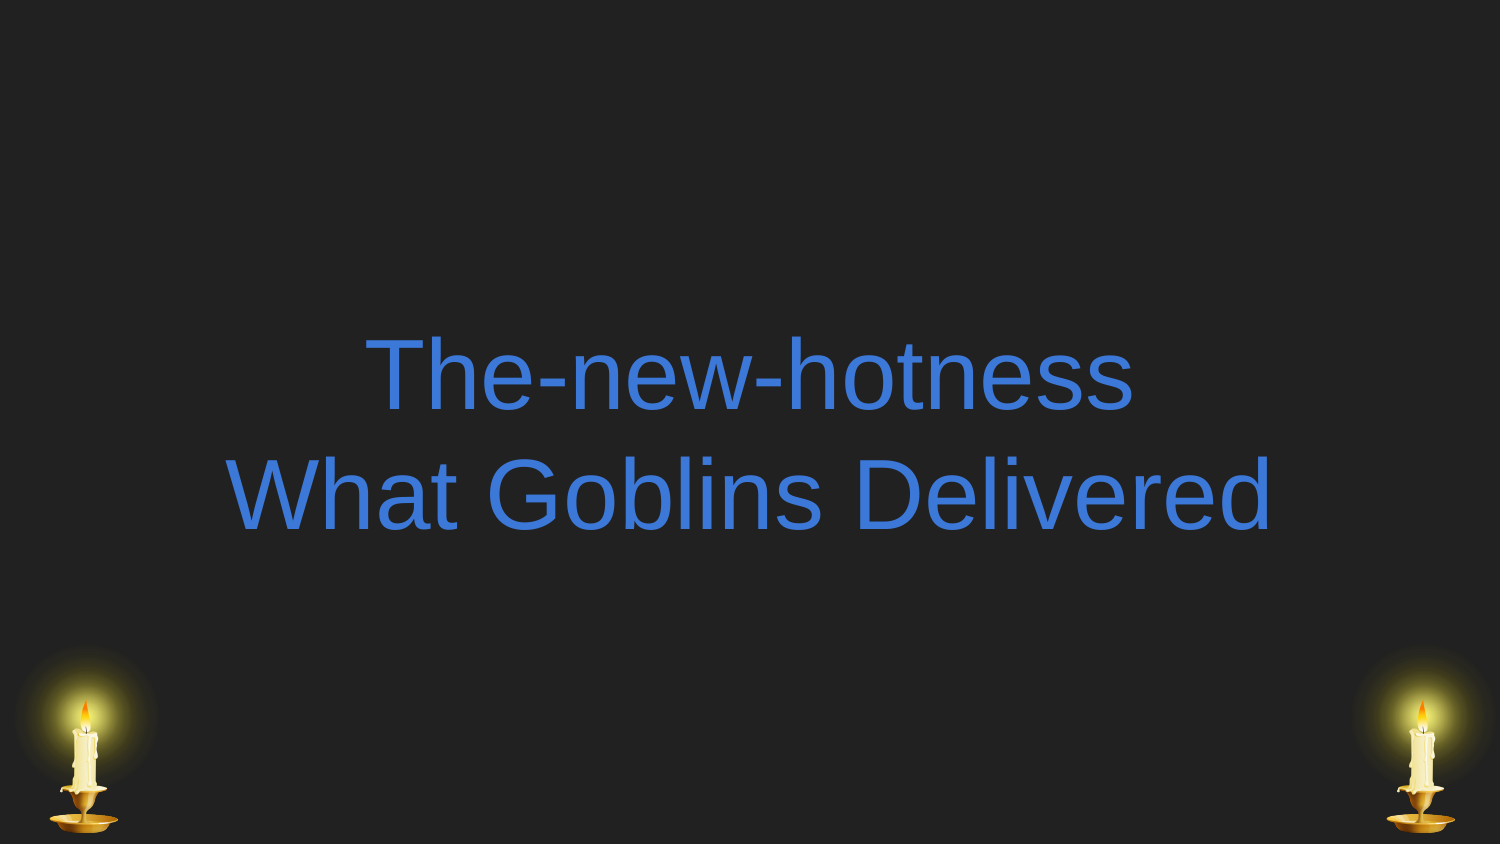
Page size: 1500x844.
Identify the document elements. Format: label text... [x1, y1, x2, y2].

text_box The-new-hotness What Goblins Delivered [149, 294, 1351, 550]
picture [1347, 640, 1500, 835]
picture [10, 640, 163, 835]
